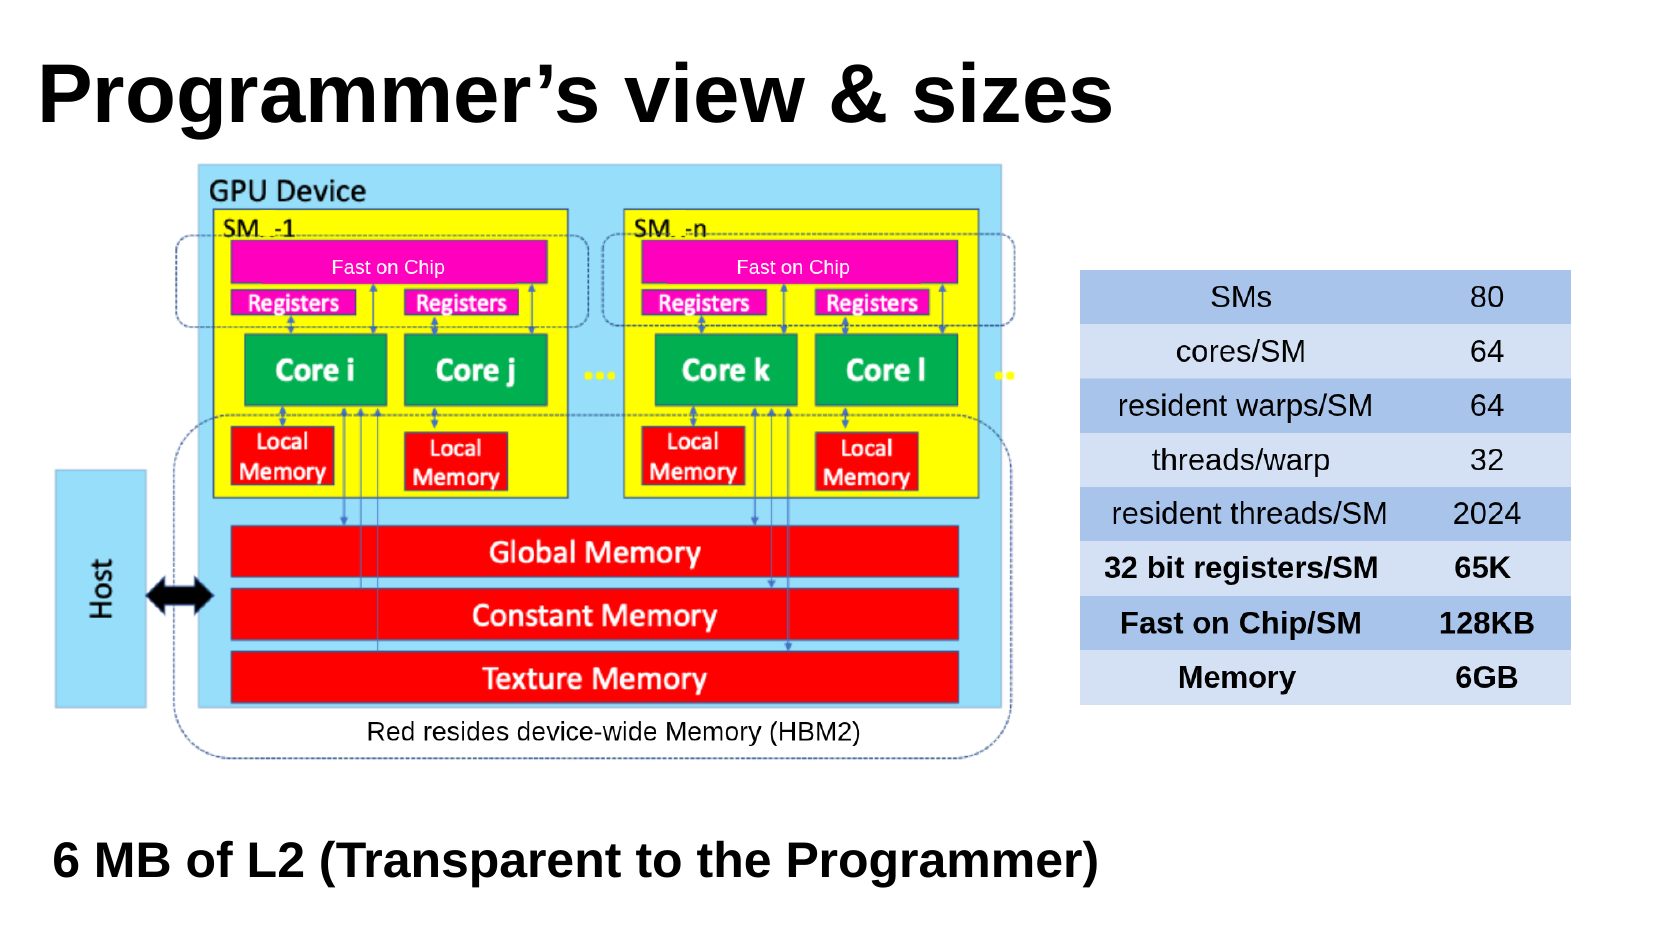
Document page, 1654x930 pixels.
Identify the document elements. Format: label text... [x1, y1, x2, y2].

text_box 6 MB of L2 (Transparent to the Programmer) [37, 825, 1351, 930]
title Programmer’s view & sizes [37, 0, 1276, 149]
picture [33, 149, 1576, 791]
